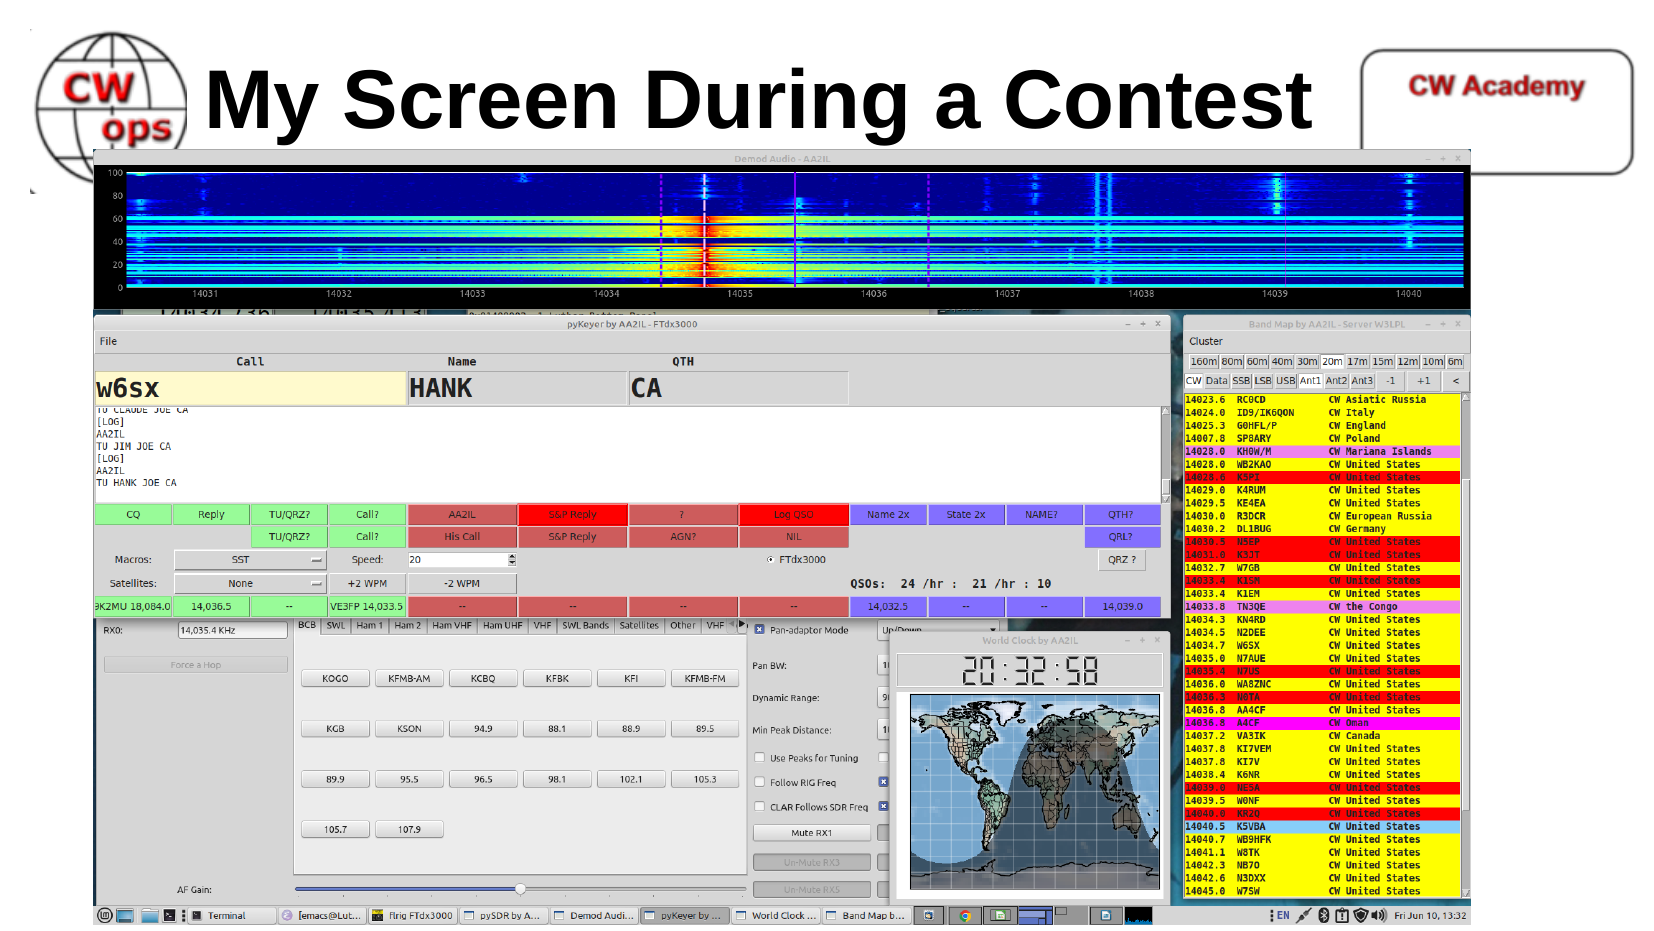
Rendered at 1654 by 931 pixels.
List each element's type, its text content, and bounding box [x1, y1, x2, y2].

picture [30, 37, 1640, 925]
title My Screen During a Contest [15, 22, 1504, 178]
